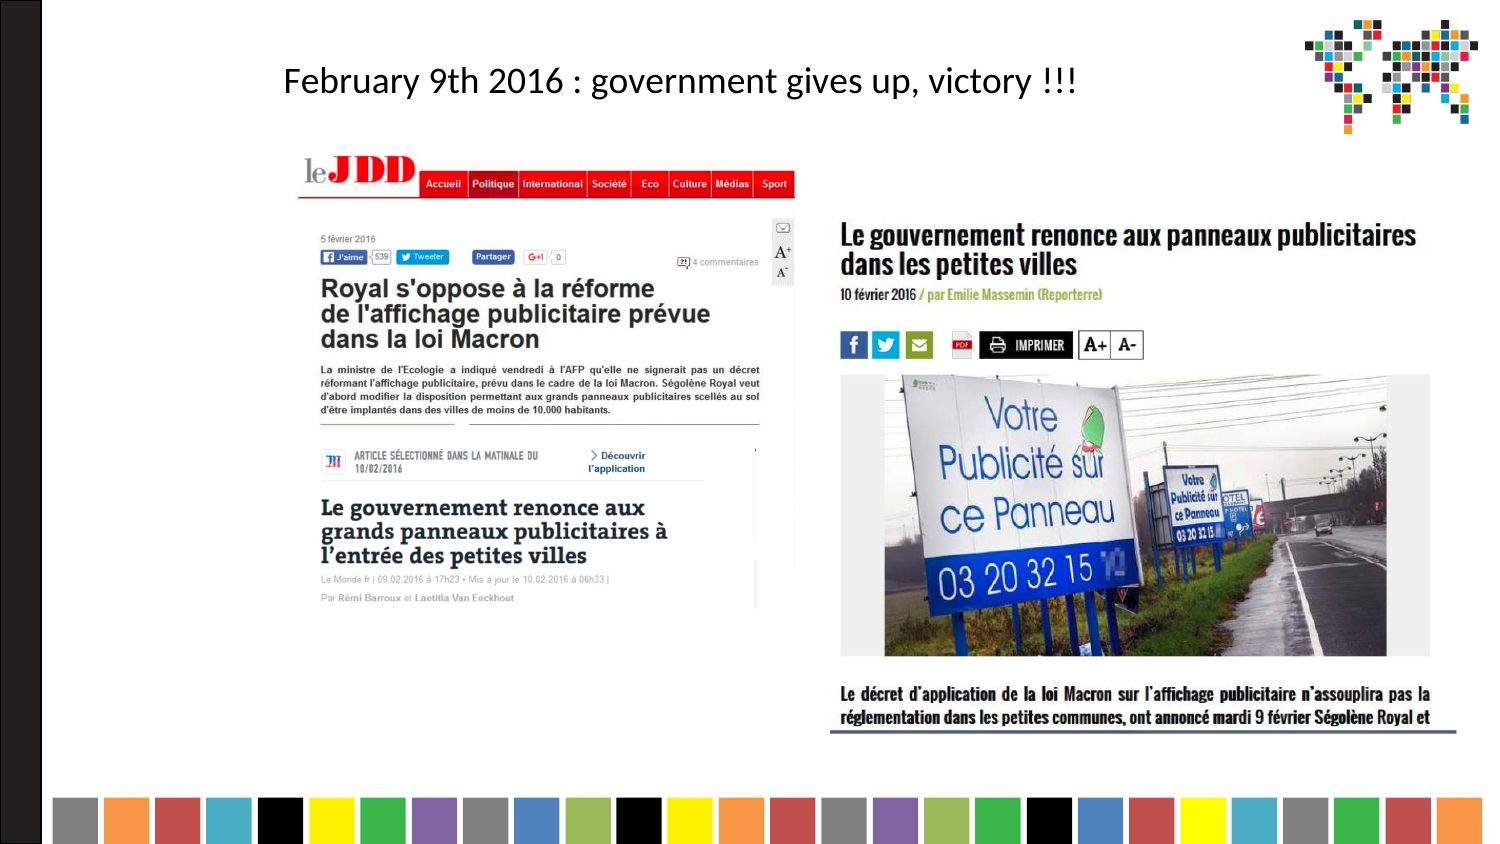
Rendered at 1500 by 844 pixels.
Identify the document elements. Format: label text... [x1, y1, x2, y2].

text_box February 9th 2016 : government gives up, victory !!! [75, 8, 1296, 149]
picture [809, 209, 1481, 750]
picture [1305, 20, 1478, 134]
picture [283, 154, 795, 632]
